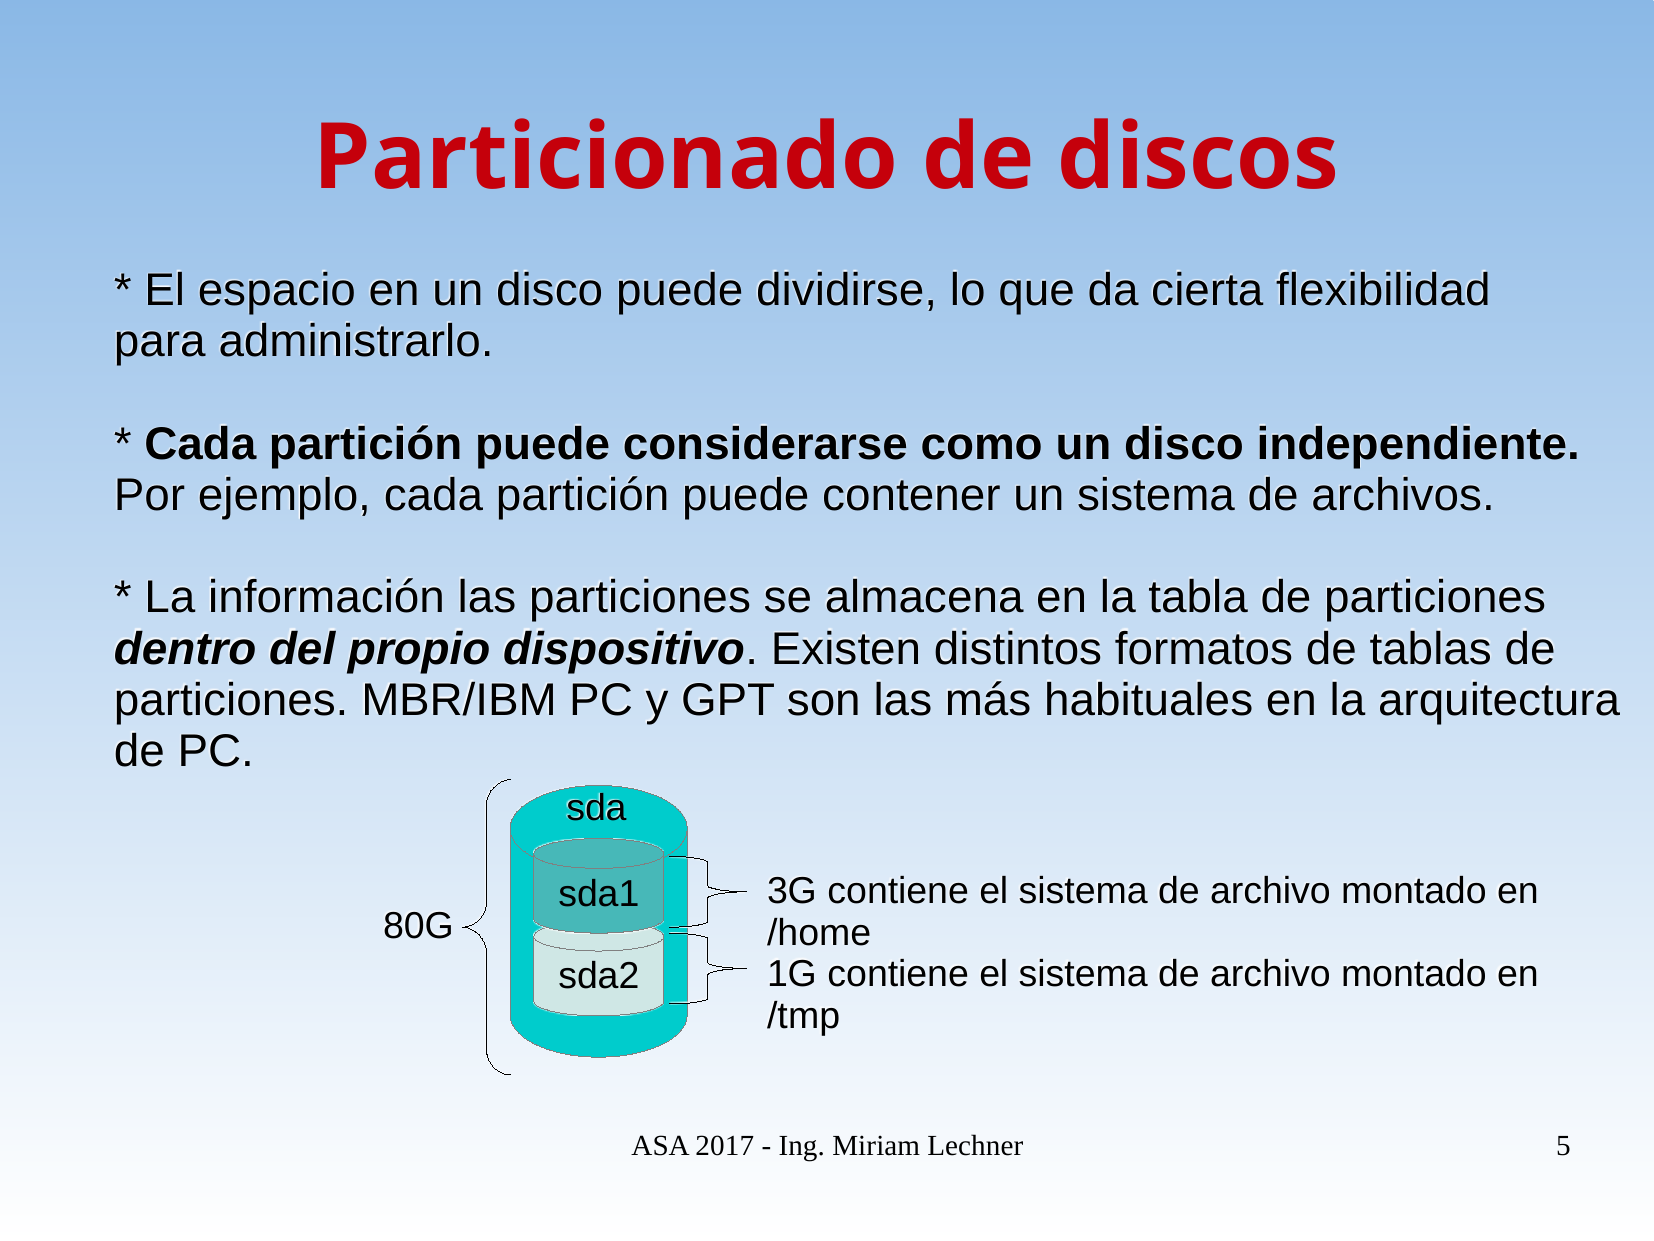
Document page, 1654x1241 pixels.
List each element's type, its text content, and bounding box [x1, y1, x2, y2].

text_box sda [551, 779, 642, 837]
text_box sda1 [533, 838, 664, 934]
text_box 3G contiene el sistema de archivo montado en /home [752, 862, 1565, 962]
text_box [510, 790, 688, 1058]
title Particionado de discos [82, 49, 1571, 257]
text_box * El espacio en un disco puede dividirse, lo que da cierta flexibilidad para administrarlo. * Cada partición puede considerarse como un disco independiente. Por ejemplo, cada partición puede contener un sistema de archivos. * La información las particiones se almacena en la tabla de particiones dentro del propio dispositivo. Existen distintos formatos de tablas de particiones. MBR/IBM PC y GPT son las más habituales en la arquitectura de PC. [99, 256, 1649, 784]
text_box 80G [368, 897, 480, 955]
text_box sda2 [533, 927, 664, 1016]
text_box 1G contiene el sistema de archivo montado en /tmp [752, 944, 1554, 1044]
